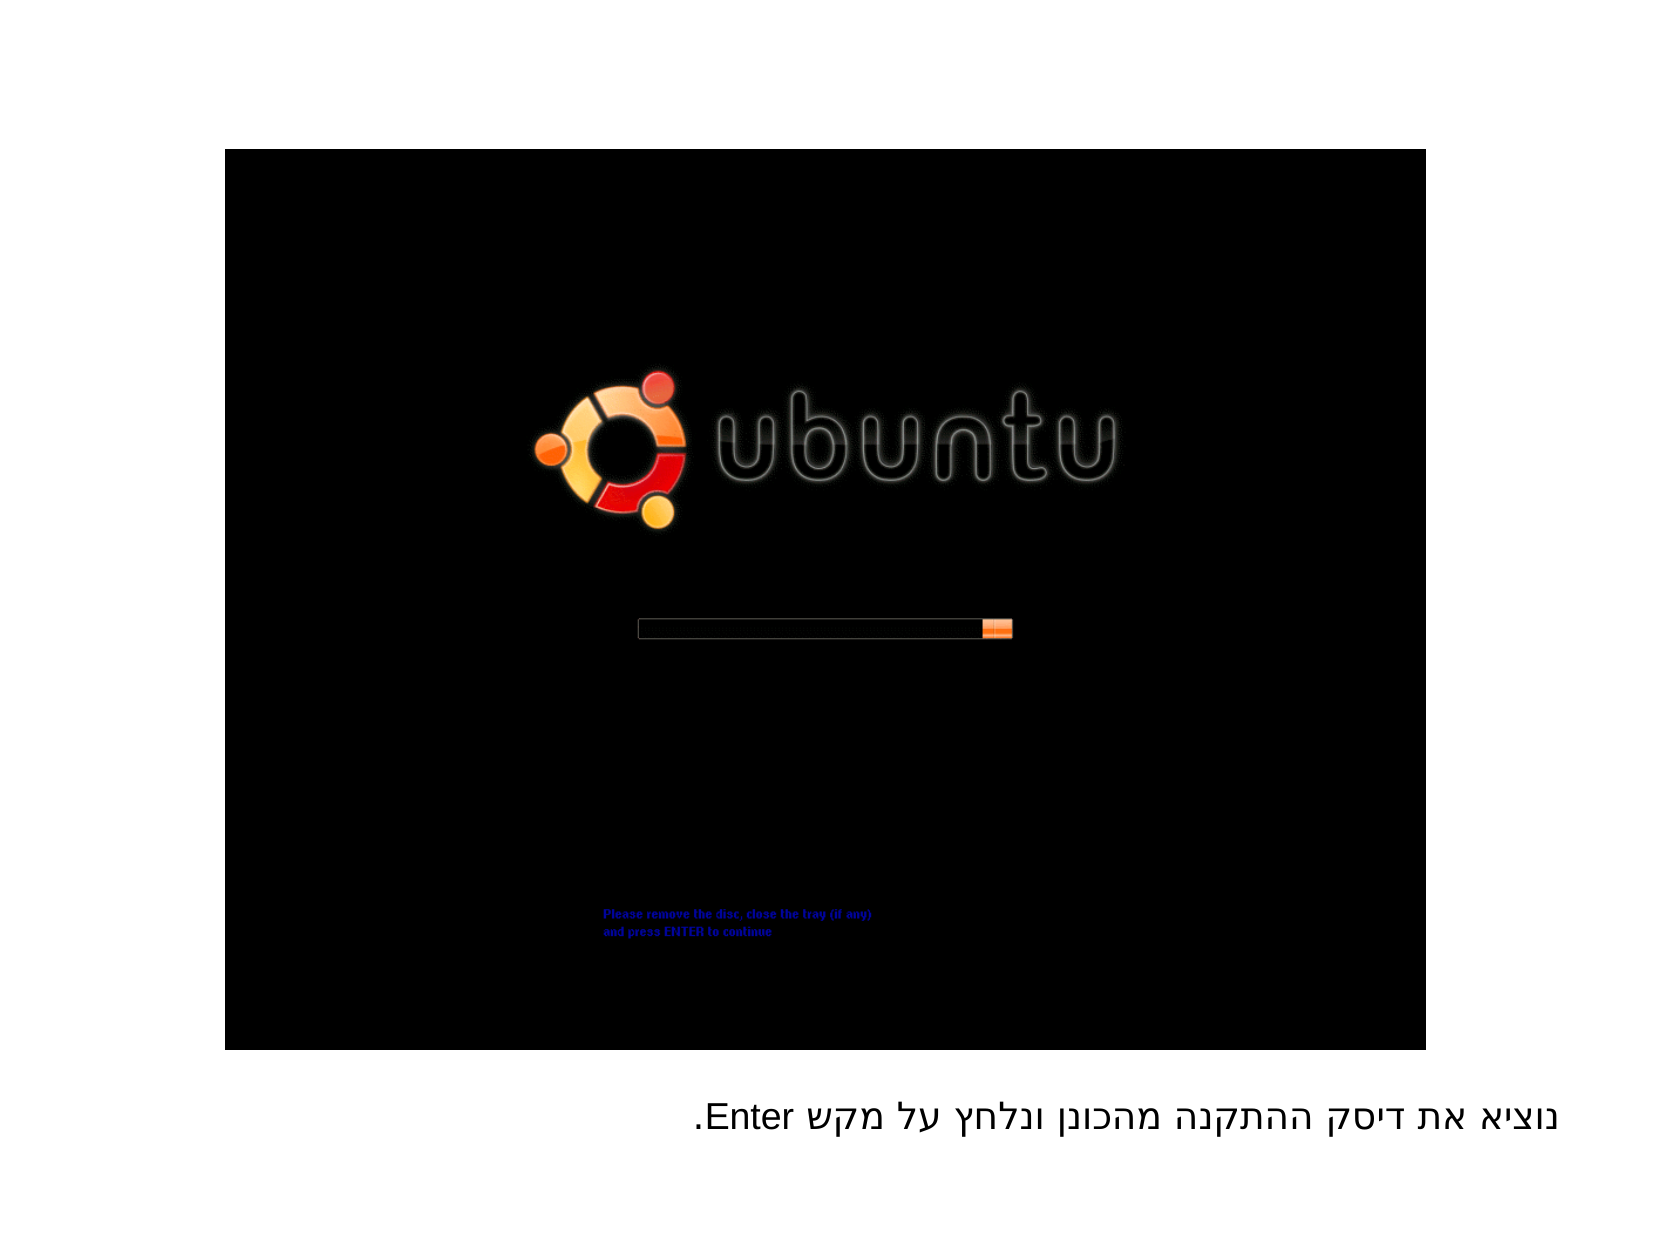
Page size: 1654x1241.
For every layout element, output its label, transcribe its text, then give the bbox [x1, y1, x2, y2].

text_box נוציא את דיסק ההתקנה מהכונן ונלחץ על מקש Enter. [75, 1087, 1576, 1241]
picture [225, 149, 1426, 1051]
